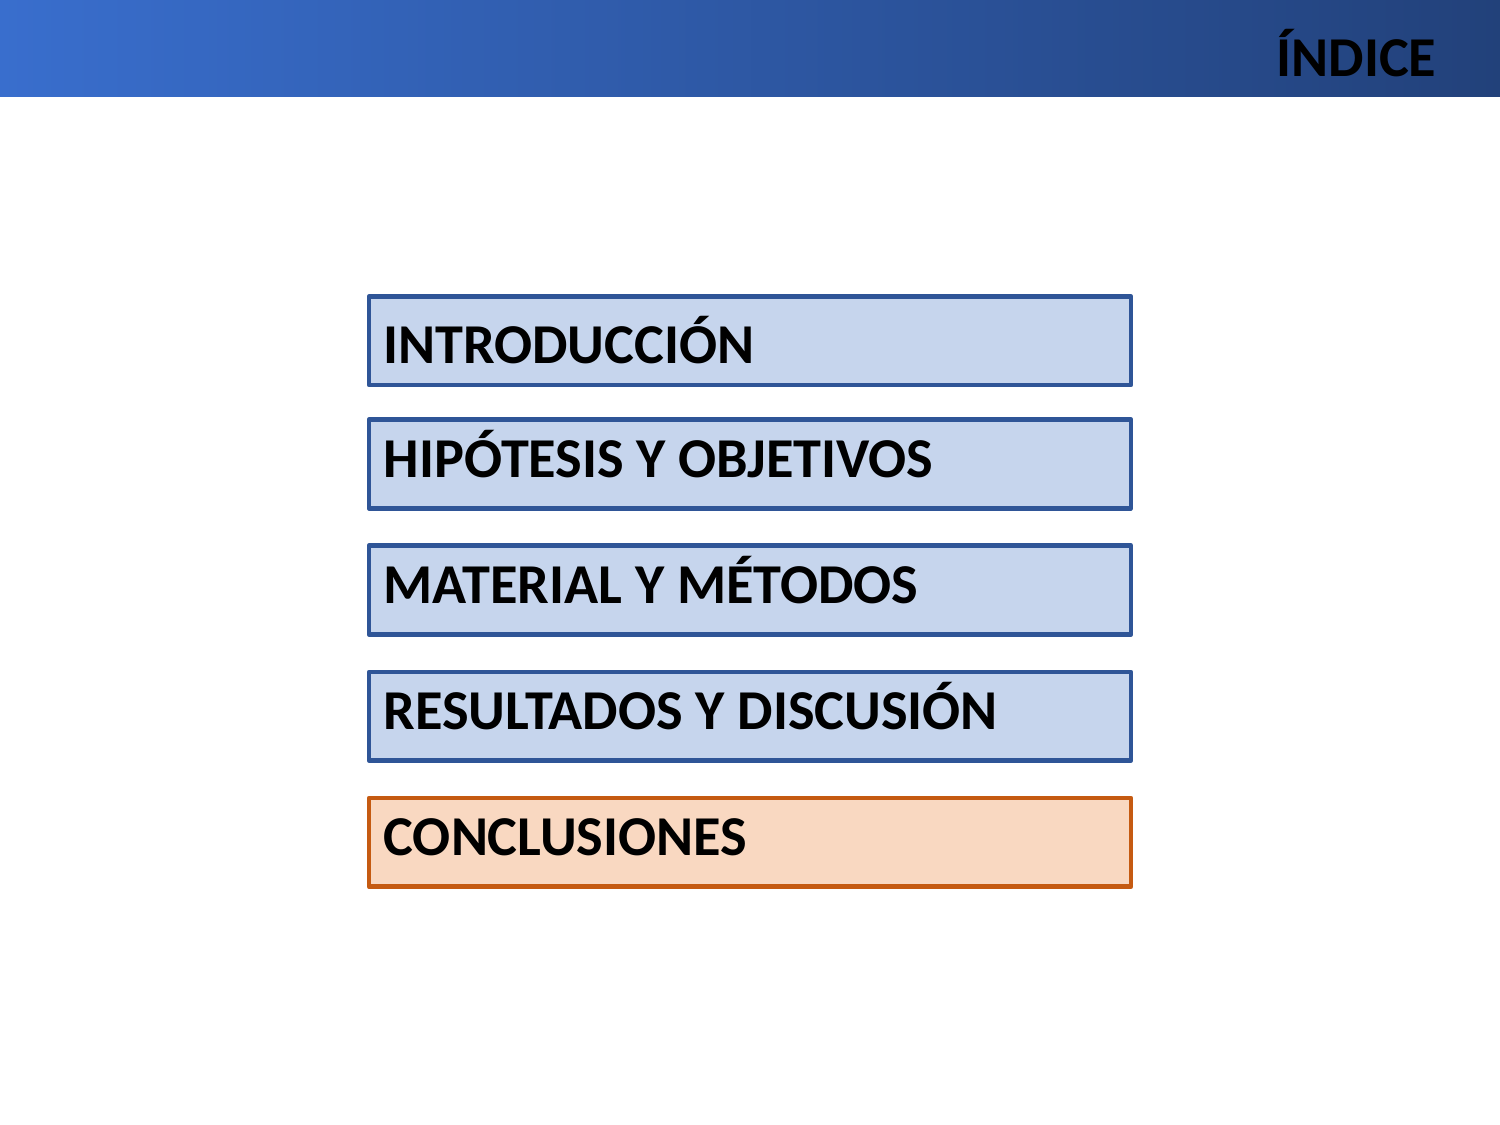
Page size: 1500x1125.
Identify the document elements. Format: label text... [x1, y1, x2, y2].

text_box [0, 0, 1500, 97]
text_box RESULTADOS Y DISCUSIÓN [369, 671, 1131, 761]
text_box HIPÓTESIS Y OBJETIVOS [369, 419, 1131, 509]
text_box MATERIAL Y MÉTODOS [369, 545, 1131, 635]
text_box INTRODUCCIÓN [369, 296, 1131, 386]
text_box CONCLUSIONES [369, 798, 1131, 887]
text_box ÍNDICE [1261, 12, 1452, 95]
